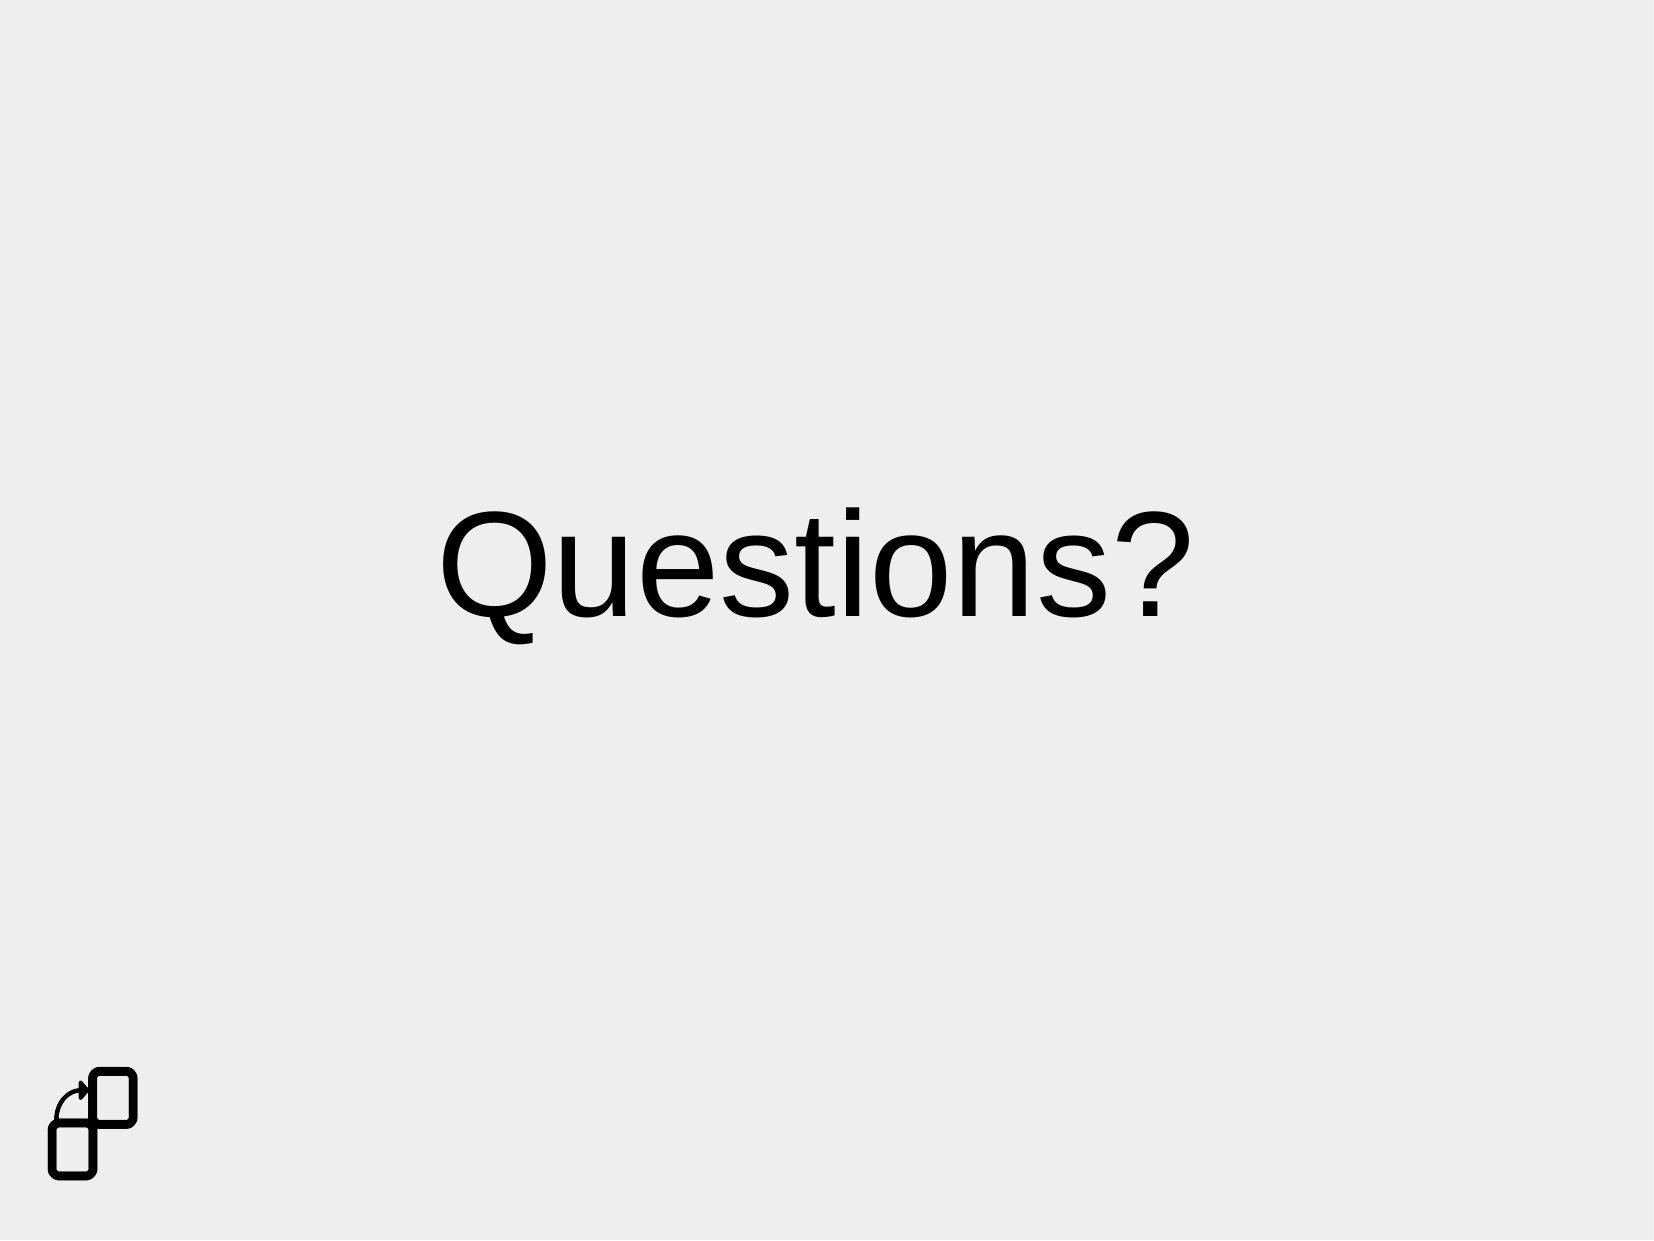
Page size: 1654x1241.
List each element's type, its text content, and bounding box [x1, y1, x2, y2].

title Questions? [71, 452, 1561, 661]
picture [30, 1062, 153, 1186]
